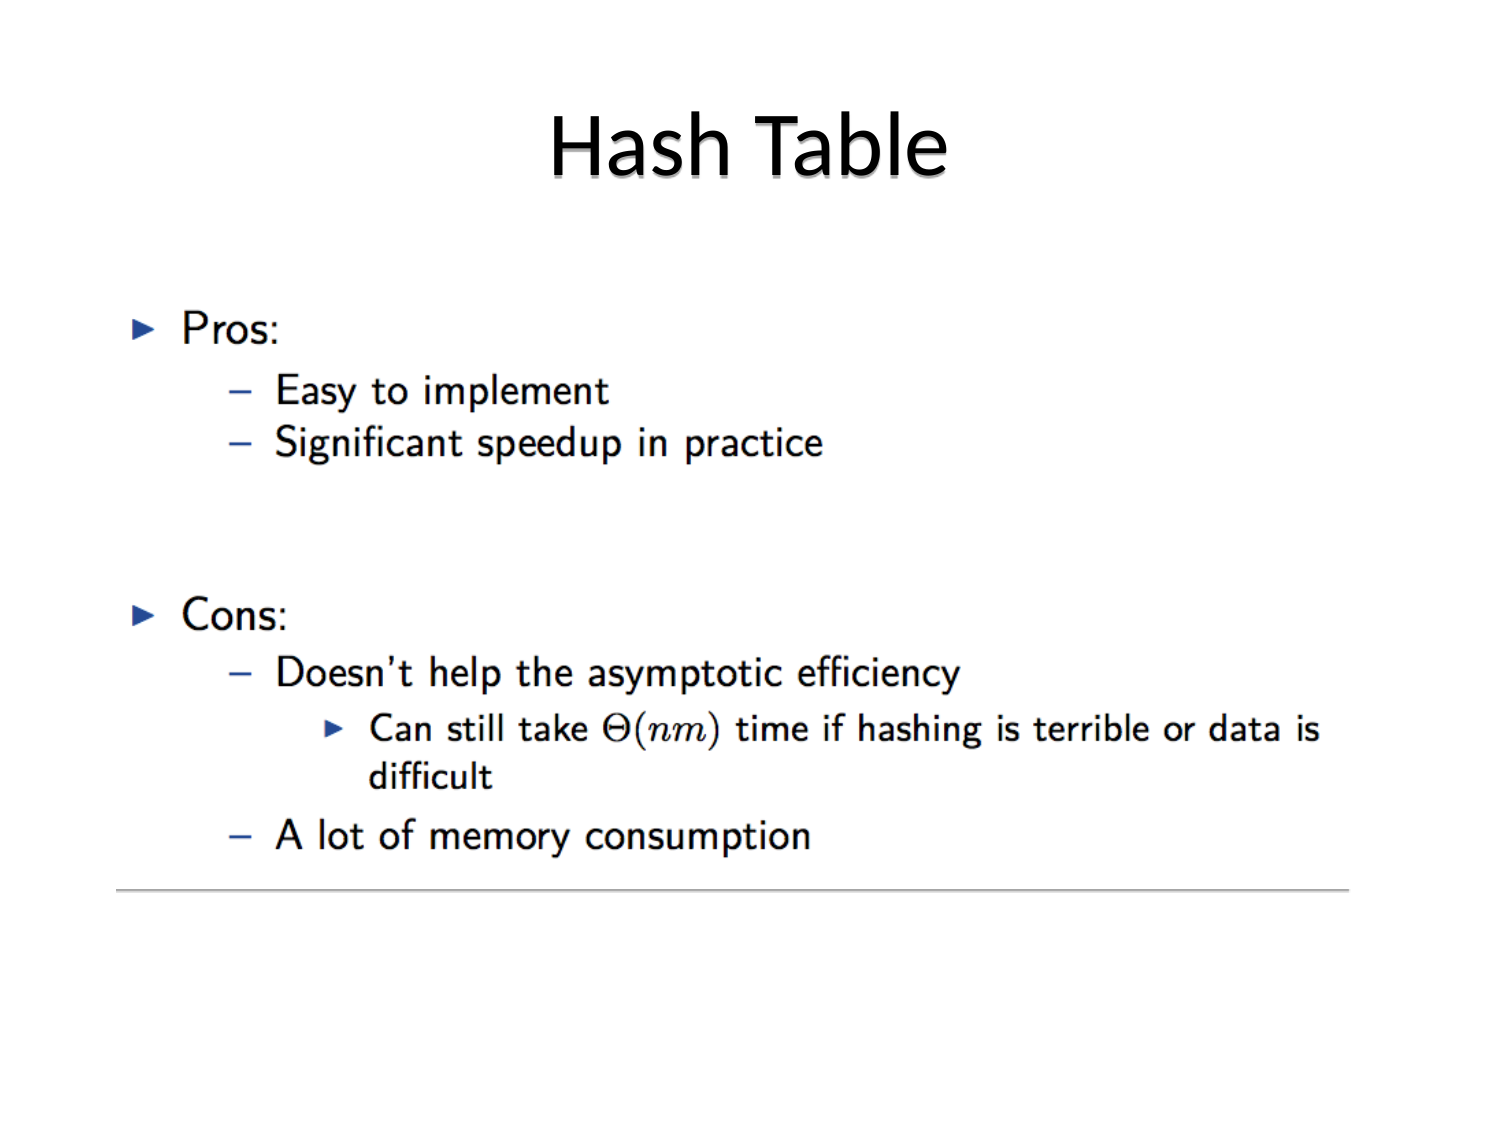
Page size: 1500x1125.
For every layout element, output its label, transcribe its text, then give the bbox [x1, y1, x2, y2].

picture [116, 292, 1351, 889]
title Hash Table [75, 45, 1426, 233]
